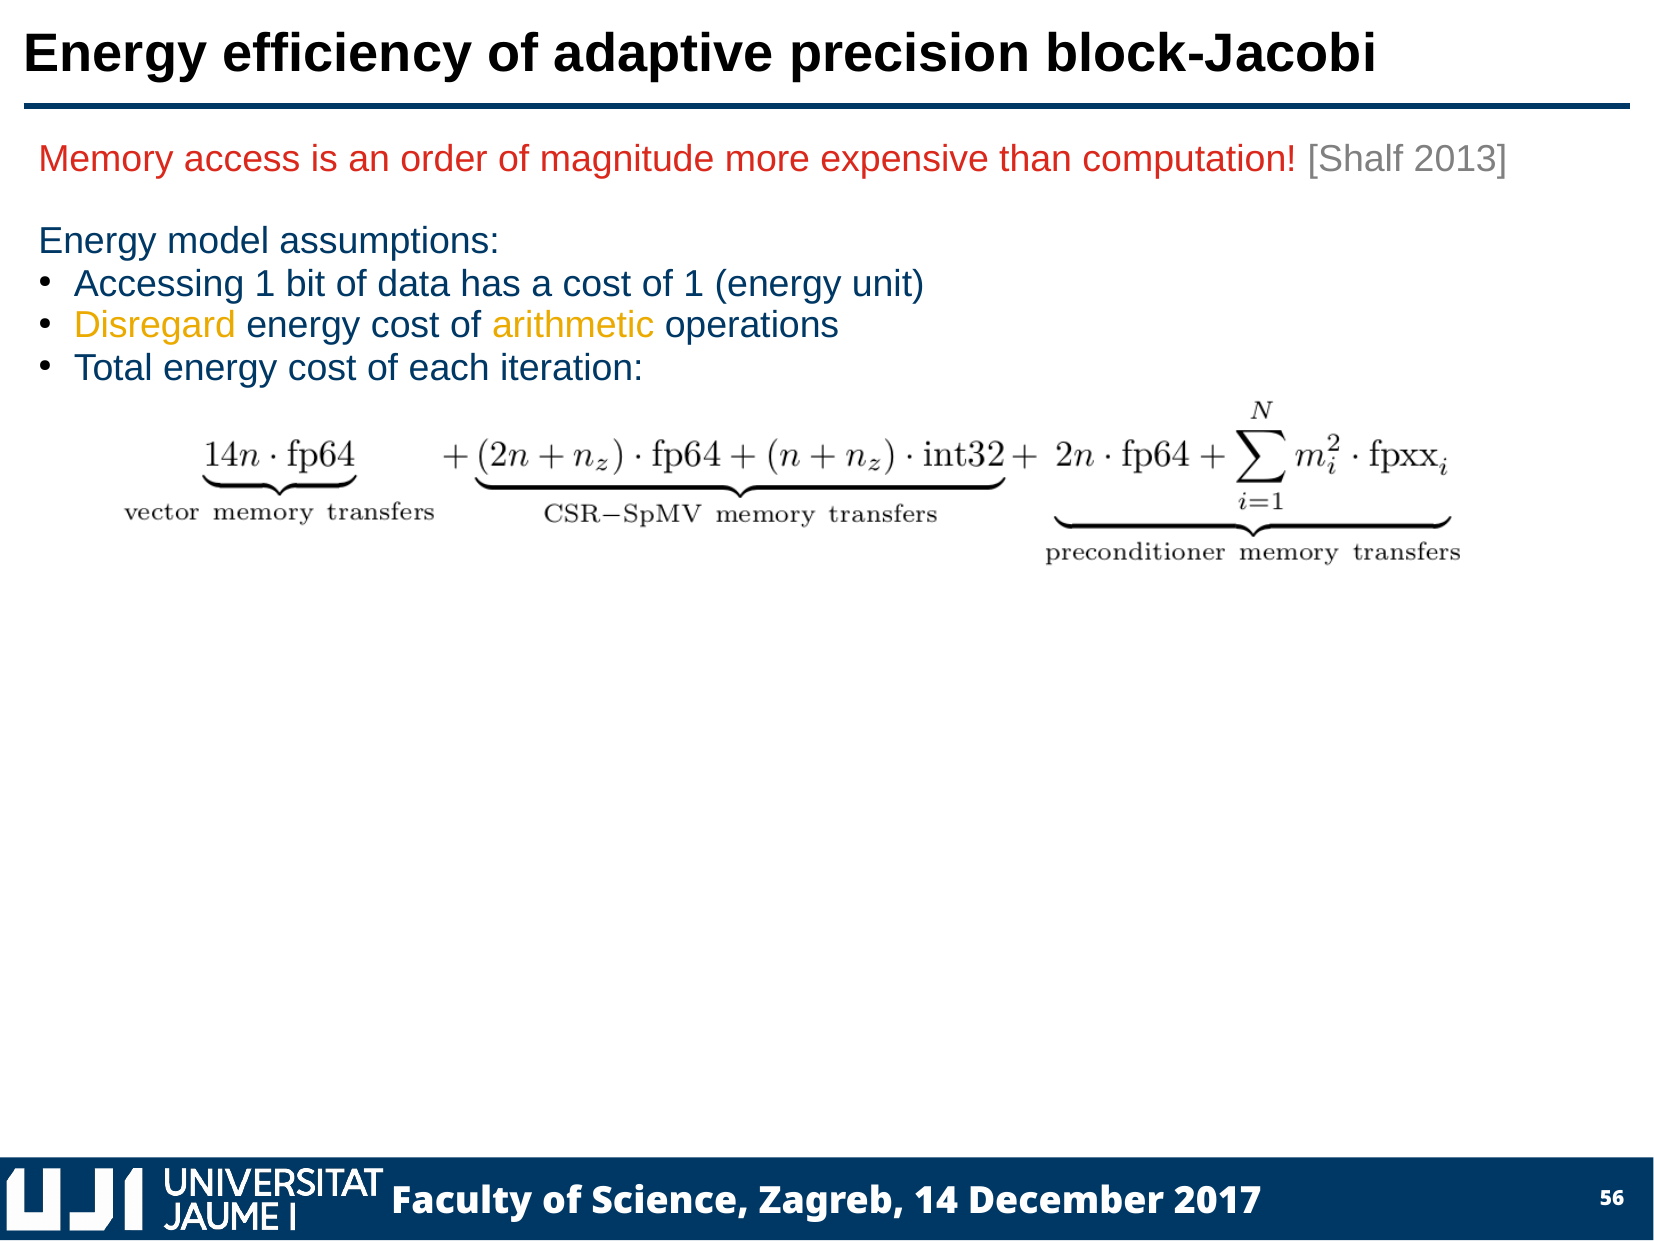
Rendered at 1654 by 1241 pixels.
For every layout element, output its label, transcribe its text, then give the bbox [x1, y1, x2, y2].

picture [0, 1158, 390, 1241]
title Energy efficiency of adaptive precision block-Jacobi [23, 0, 1630, 107]
text_box Energy model assumptions: Accessing 1 bit of data has a cost of 1 (energy unit) Disregard energy cost of arithmetic operations Total energy cost of each iteration: [23, 212, 941, 396]
picture [70, 389, 1477, 578]
text_box Memory access is an order of magnitude more expensive than computation! [Shalf 2013] [23, 129, 1595, 211]
